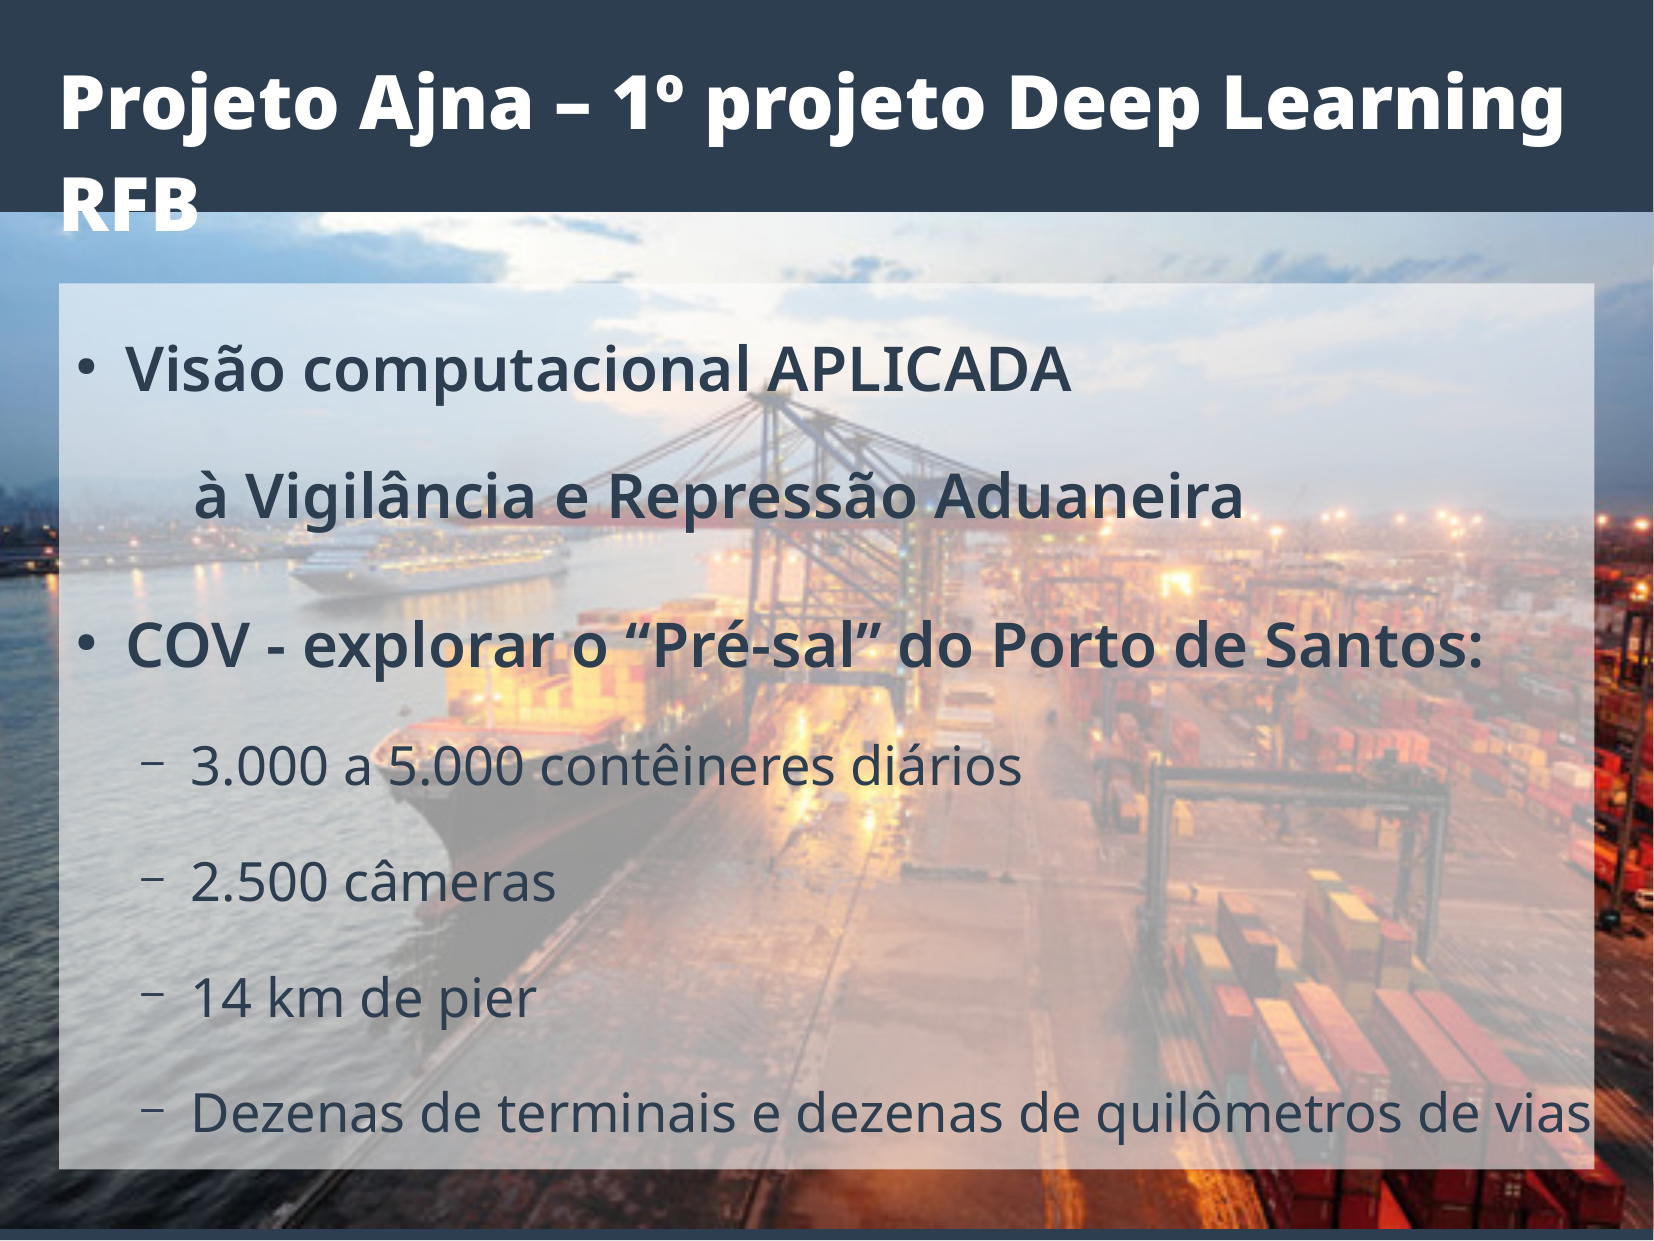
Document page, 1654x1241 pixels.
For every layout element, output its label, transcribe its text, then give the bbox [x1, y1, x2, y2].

title Projeto Ajna – 1º projeto Deep Learning RFB [59, 49, 1595, 207]
list Visão computacional APLICADA à Vigilância e Repressão Aduaneira COV - explorar o “Pré-sal” do Porto de Santos: 3.000 a 5.000 contêineres diários 2.500 câmeras 14 km de pier Dezenas de terminais e dezenas de quilômetros de vias [59, 283, 1595, 1170]
picture [170, 212, 182, 220]
picture [0, 212, 1654, 1229]
